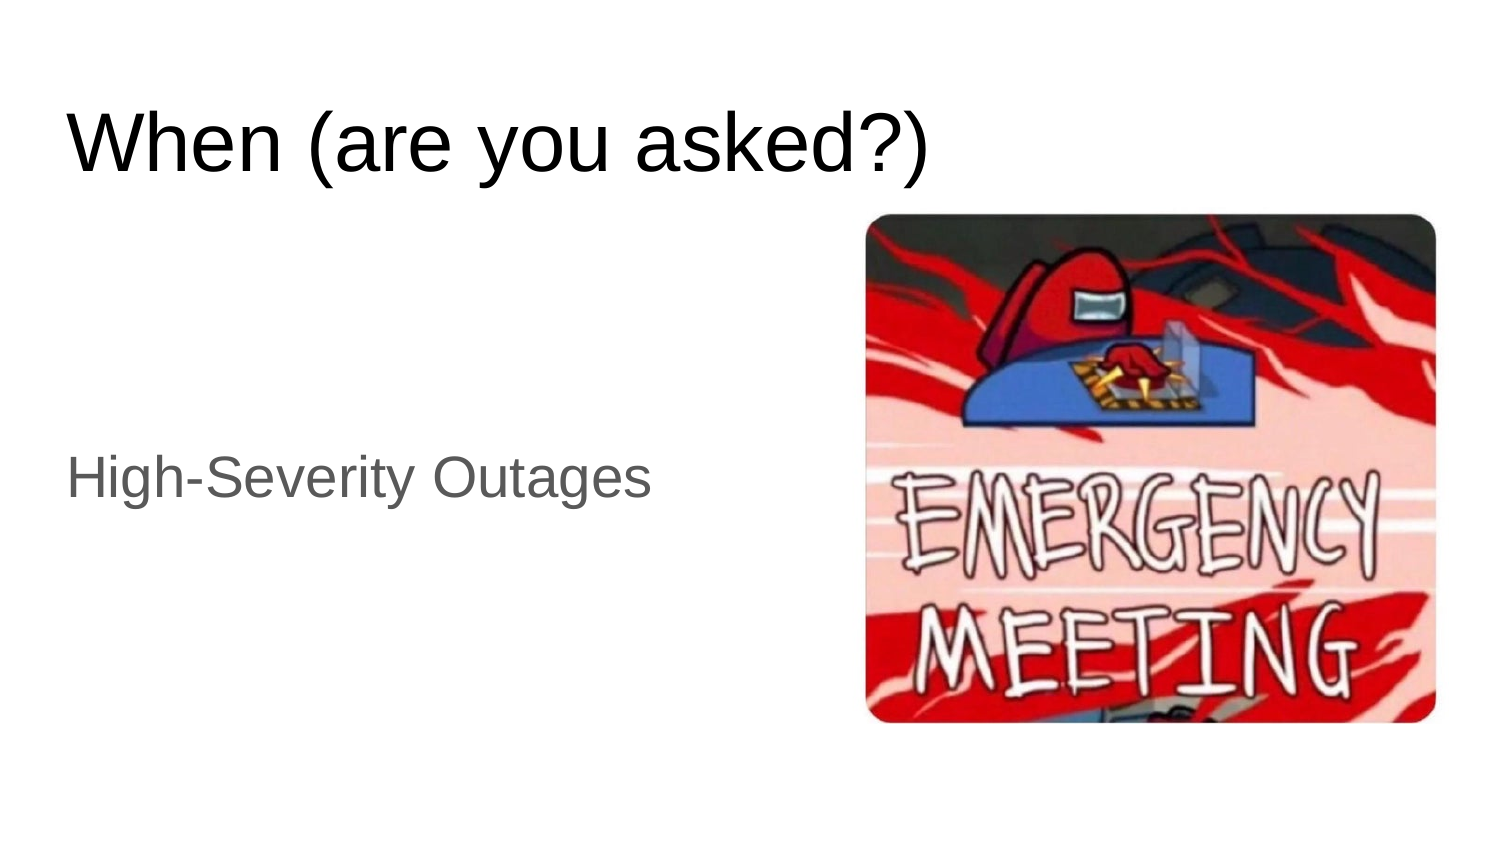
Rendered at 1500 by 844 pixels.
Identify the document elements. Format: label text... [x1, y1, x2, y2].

picture [852, 207, 1449, 724]
list High-Severity Outages [51, 189, 750, 750]
title When (are you asked?) [51, 72, 1449, 167]
